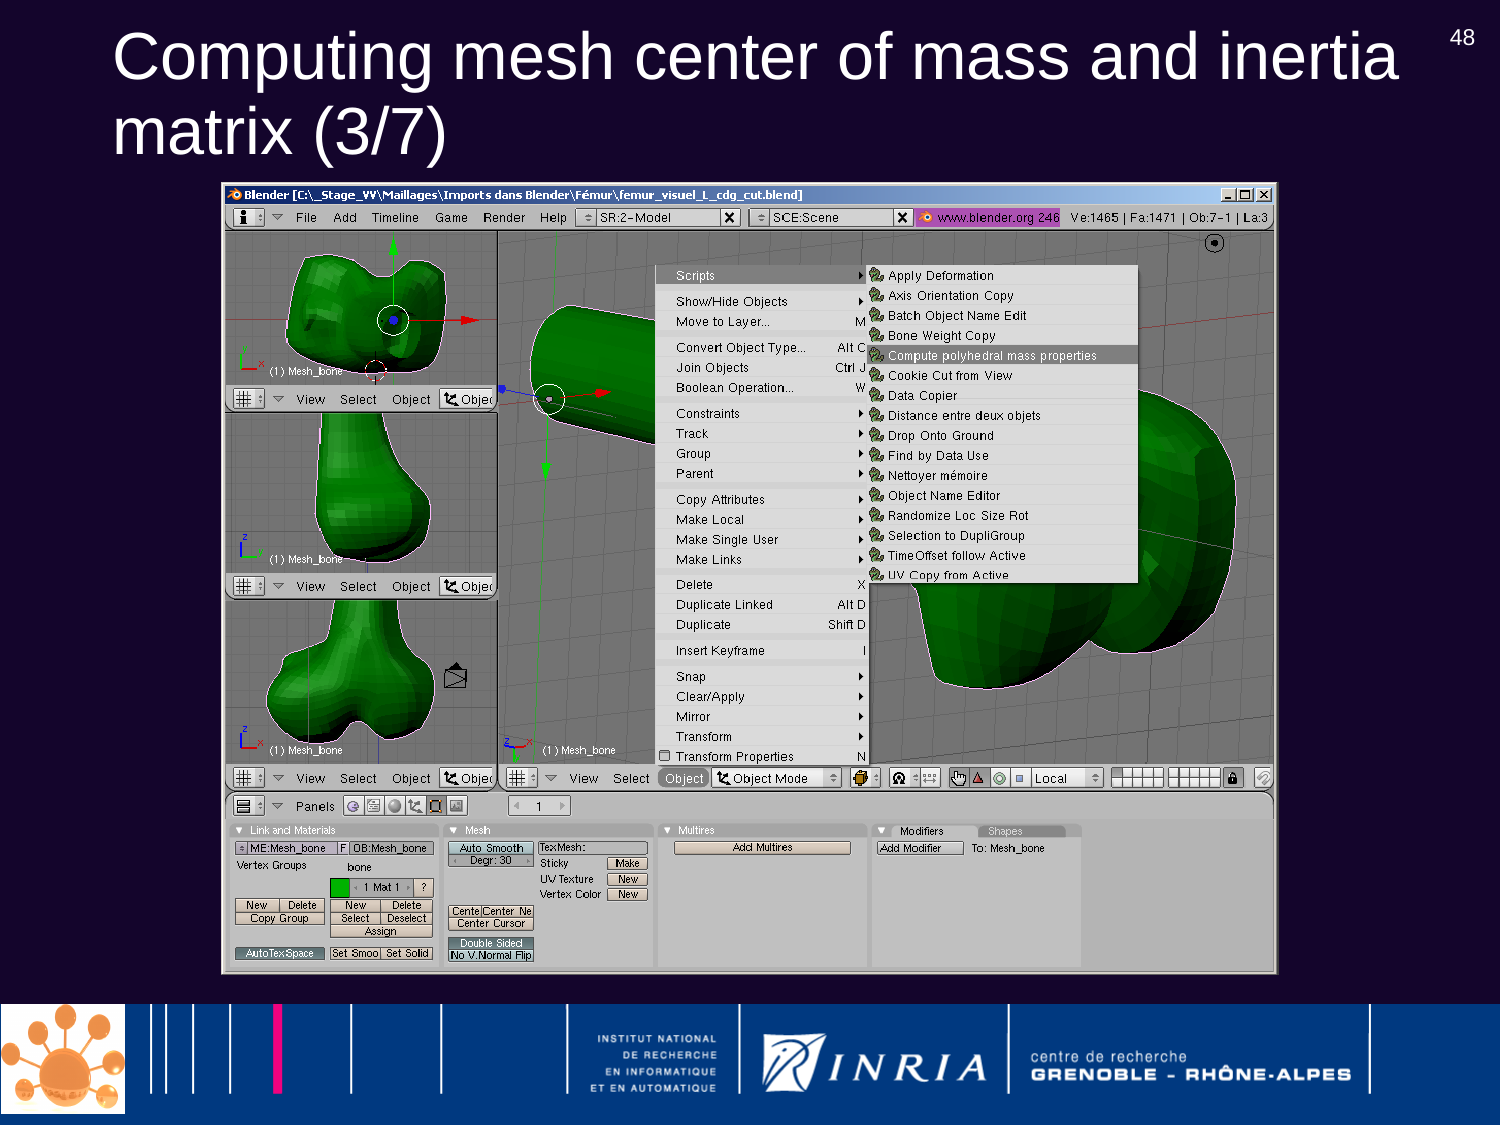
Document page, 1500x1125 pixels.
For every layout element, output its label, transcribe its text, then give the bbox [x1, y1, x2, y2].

picture [0, 1004, 1500, 1125]
title Computing mesh center of mass and inertia matrix (3/7) [112, 0, 1474, 188]
picture [221, 188, 1279, 976]
